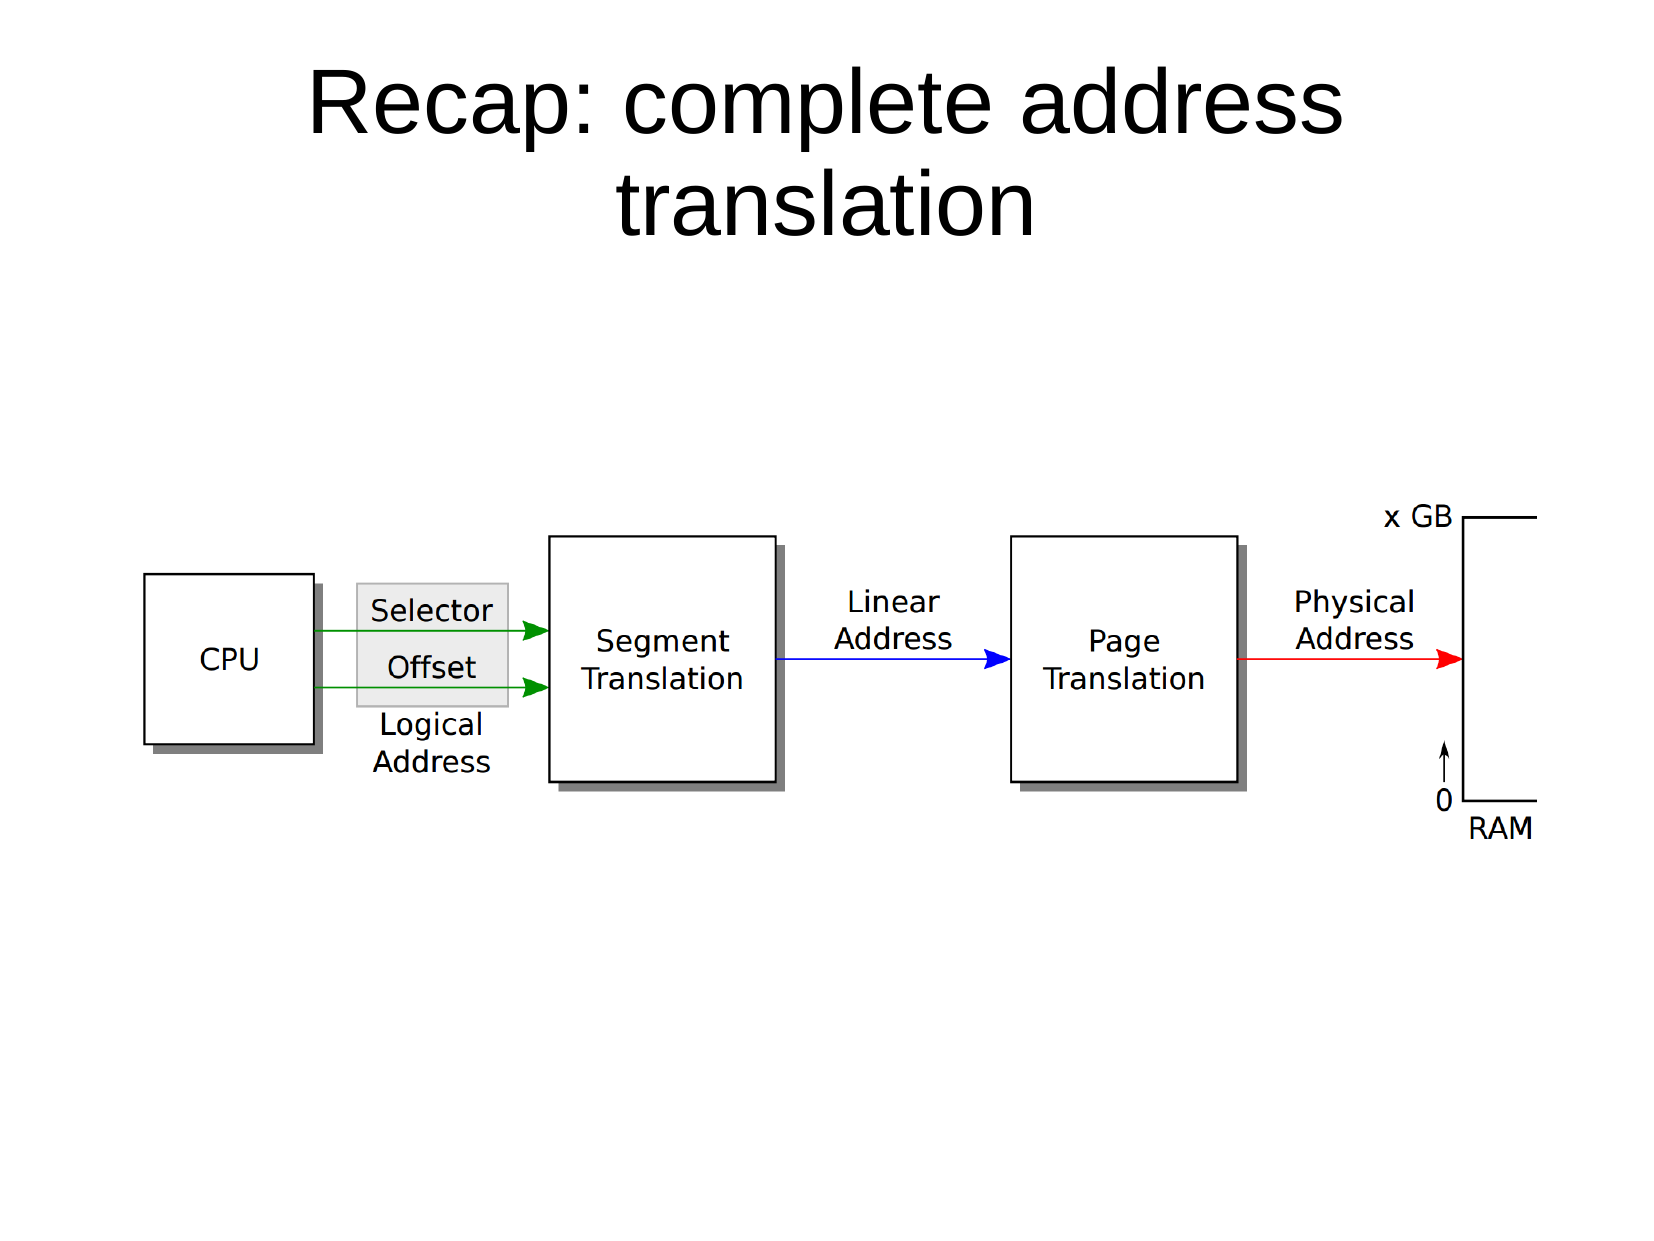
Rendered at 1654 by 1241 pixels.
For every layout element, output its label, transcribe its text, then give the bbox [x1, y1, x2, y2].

picture [82, 440, 1571, 859]
title Recap: complete address translation [82, 49, 1571, 257]
